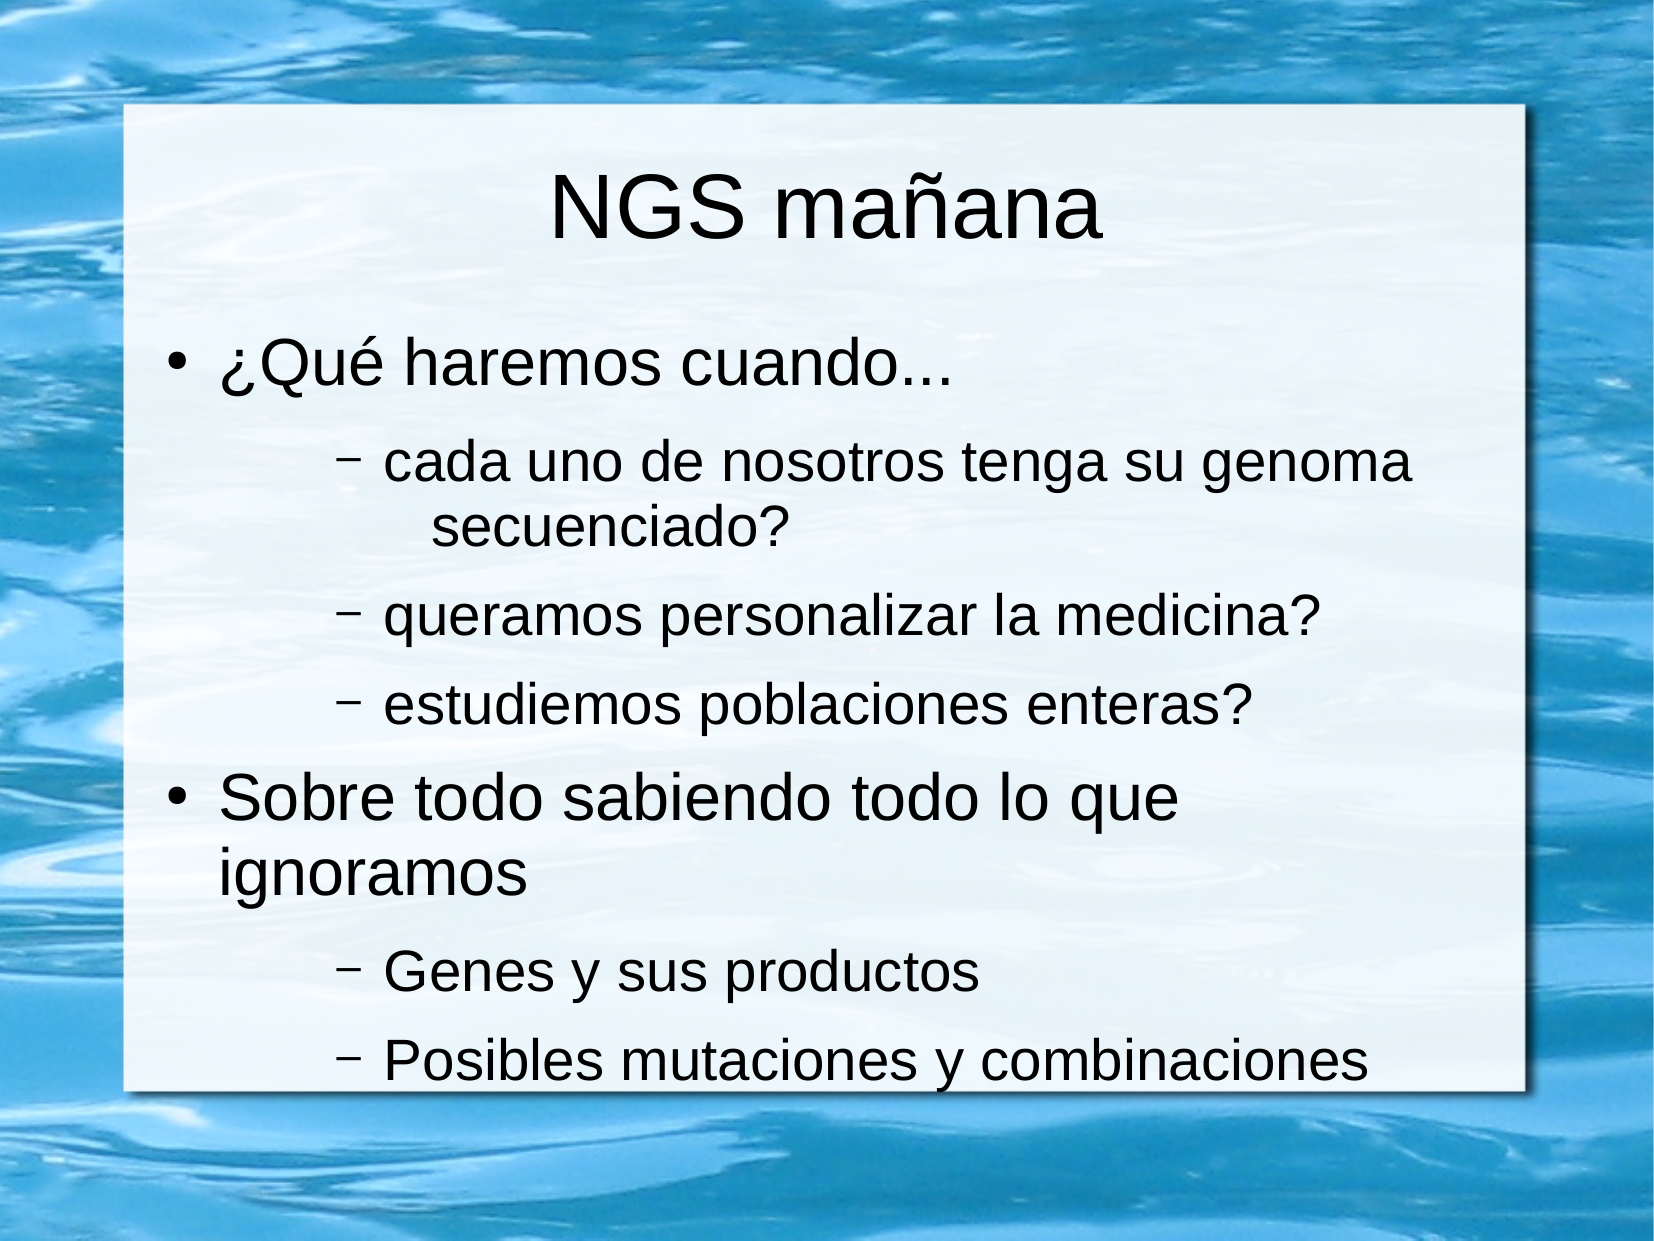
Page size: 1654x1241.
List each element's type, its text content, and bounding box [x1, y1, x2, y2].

picture [0, 0, 1654, 1241]
list ¿Qué haremos cuando... cada uno de nosotros tenga su genoma secuenciado? queramos personalizar la medicina? estudiemos poblaciones enteras? Sobre todo sabiendo todo lo que ignoramos Genes y sus productos Posibles mutaciones y combinaciones [147, 324, 1506, 1129]
title NGS mañana [147, 125, 1506, 288]
